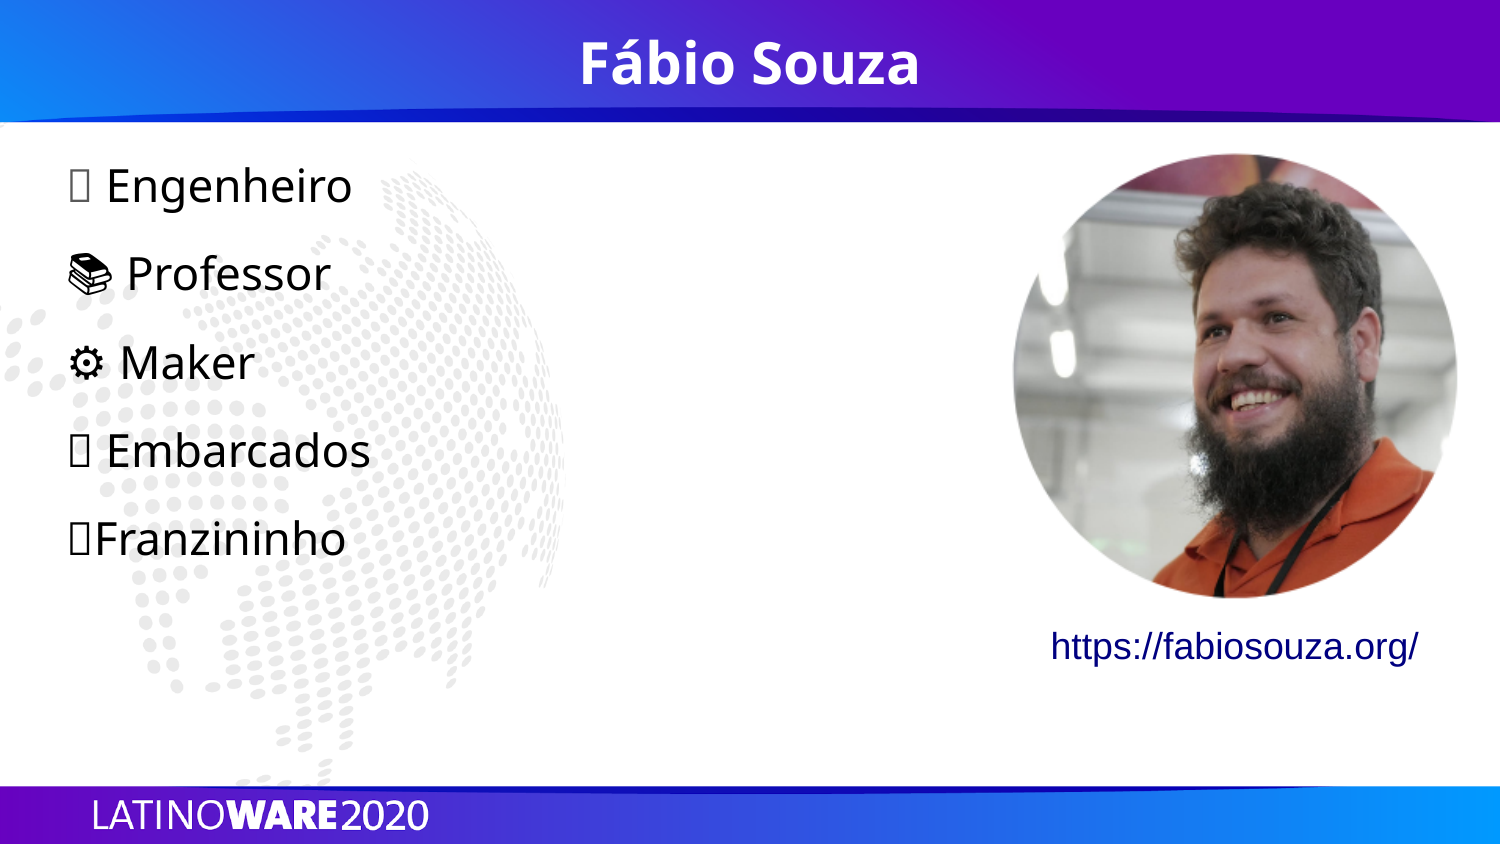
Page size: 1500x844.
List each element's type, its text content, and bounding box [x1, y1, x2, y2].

list 🔌 Engenheiro 📚 Professor ⚙️ Maker 🎢 Embarcados 🏫Franzininho [51, 141, 1449, 750]
title Fábio Souza [51, 11, 1449, 106]
picture [0, 0, 1500, 844]
text_box https://fabiosouza.org/ [988, 620, 1481, 668]
